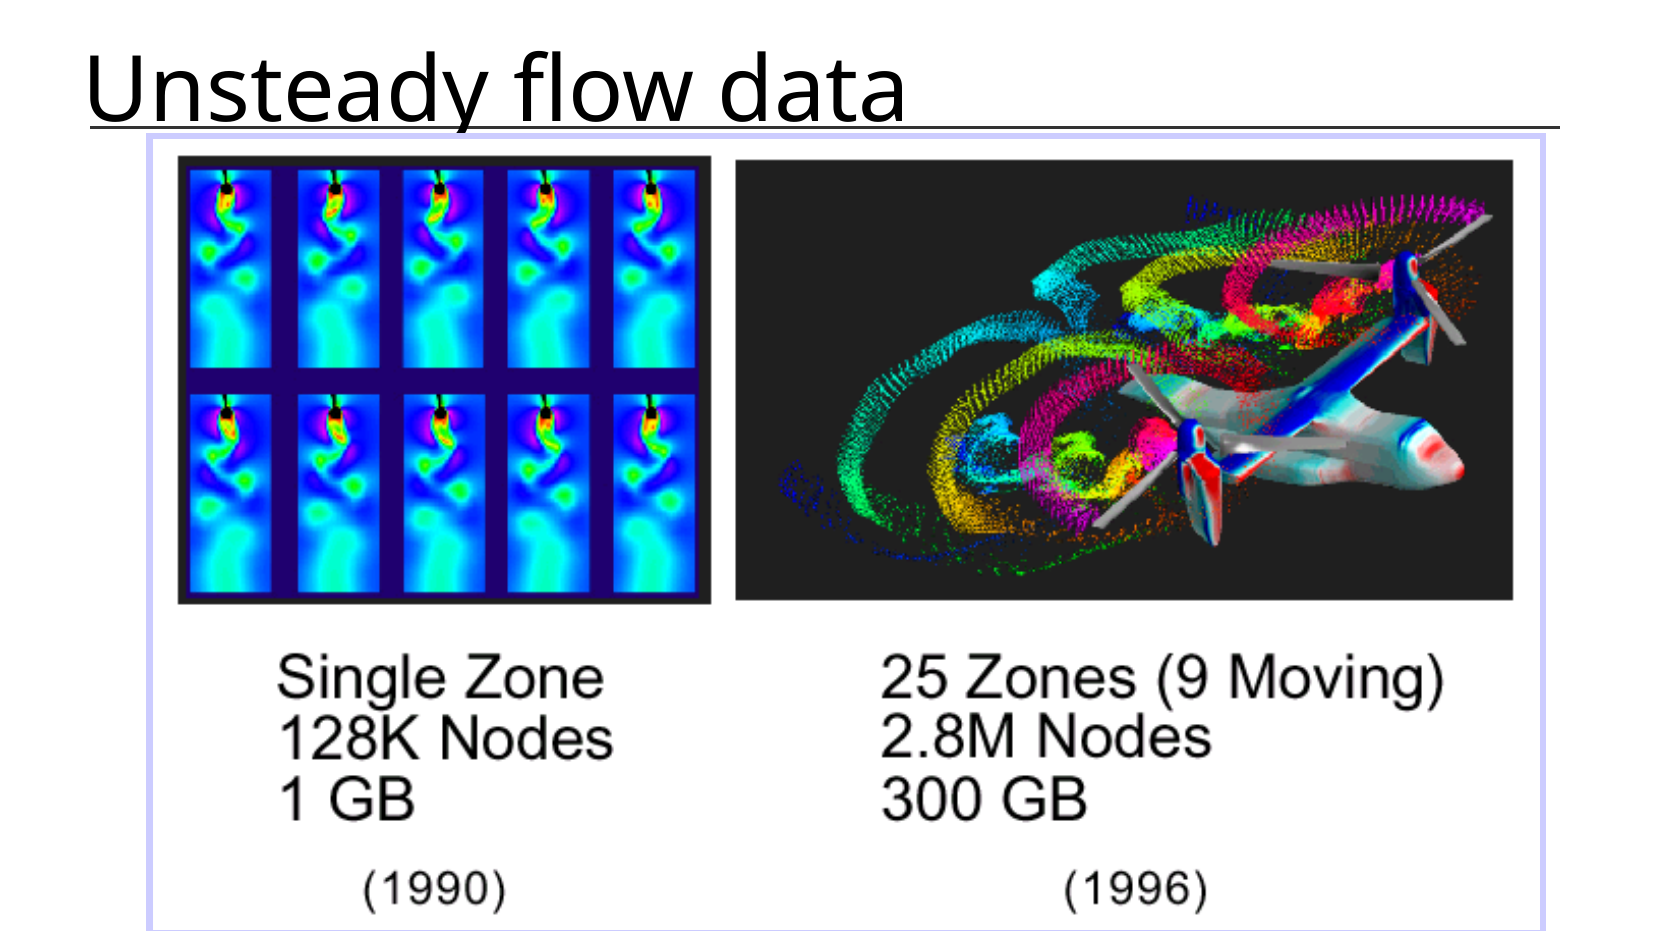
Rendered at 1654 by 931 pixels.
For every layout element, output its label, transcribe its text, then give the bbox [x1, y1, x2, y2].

picture [152, 138, 1540, 931]
title Unsteady flow data [82, 32, 1571, 140]
